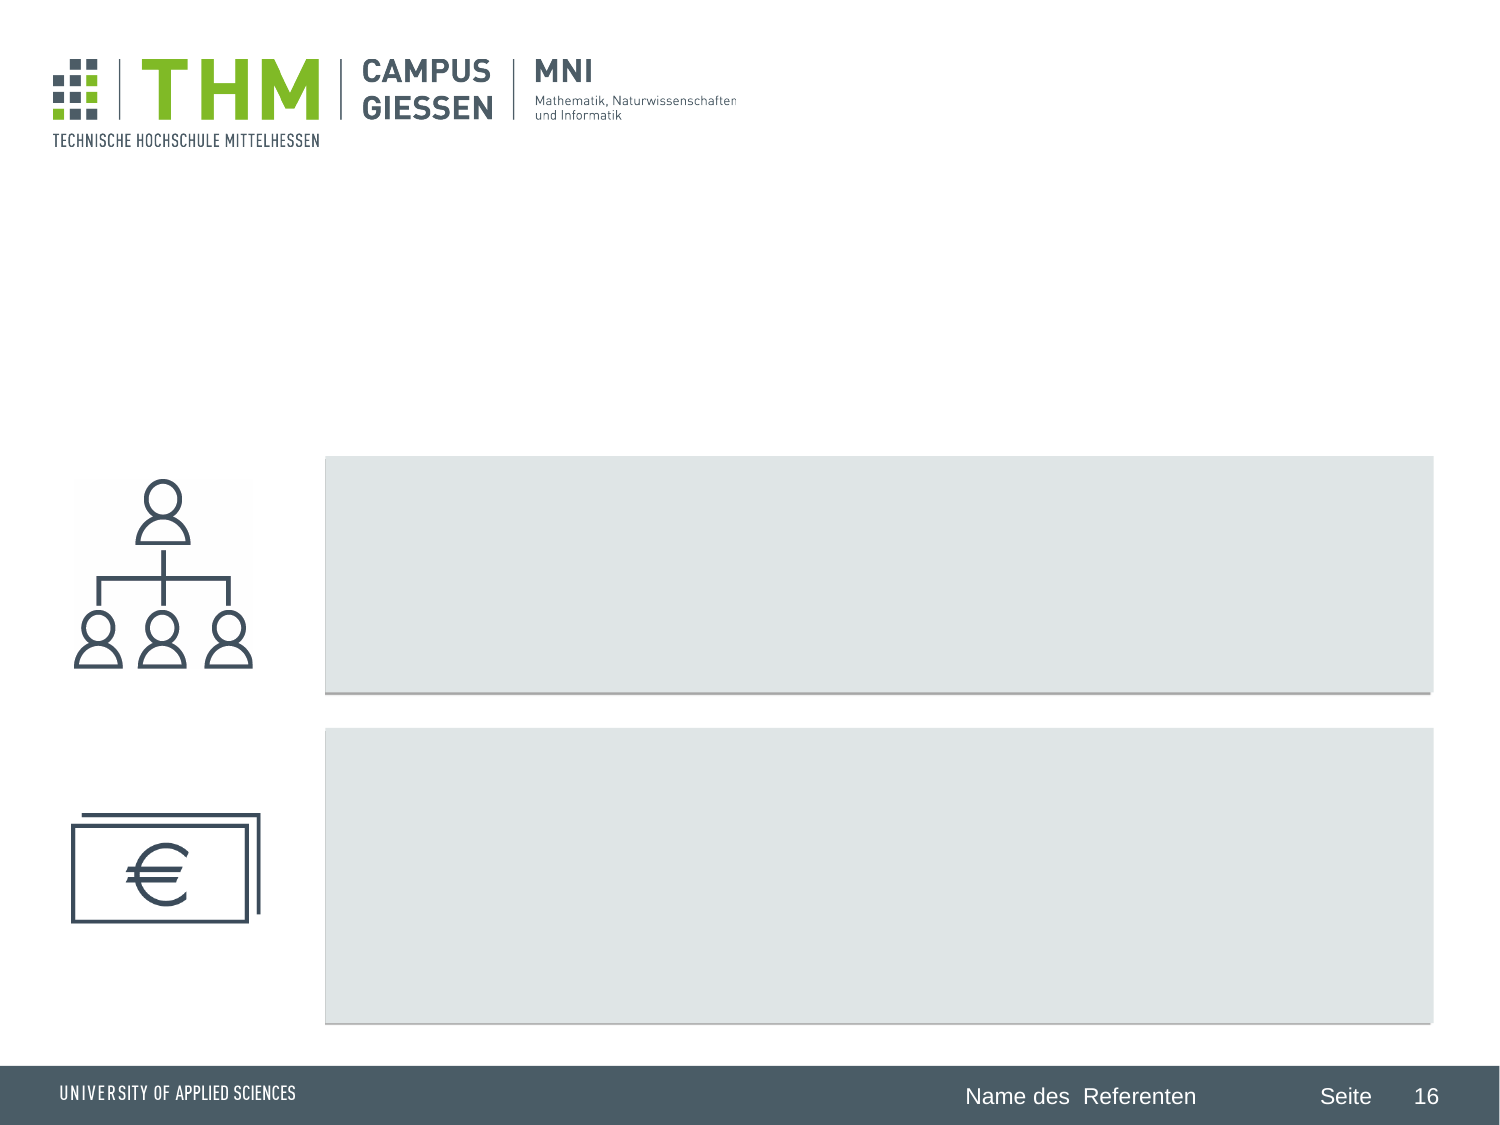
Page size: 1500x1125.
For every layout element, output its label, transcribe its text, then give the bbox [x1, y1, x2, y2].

picture [74, 479, 253, 669]
slide_number <number> [1376, 1073, 1455, 1118]
picture [71, 813, 261, 924]
picture [59, 1082, 296, 1104]
picture [53, 59, 736, 147]
